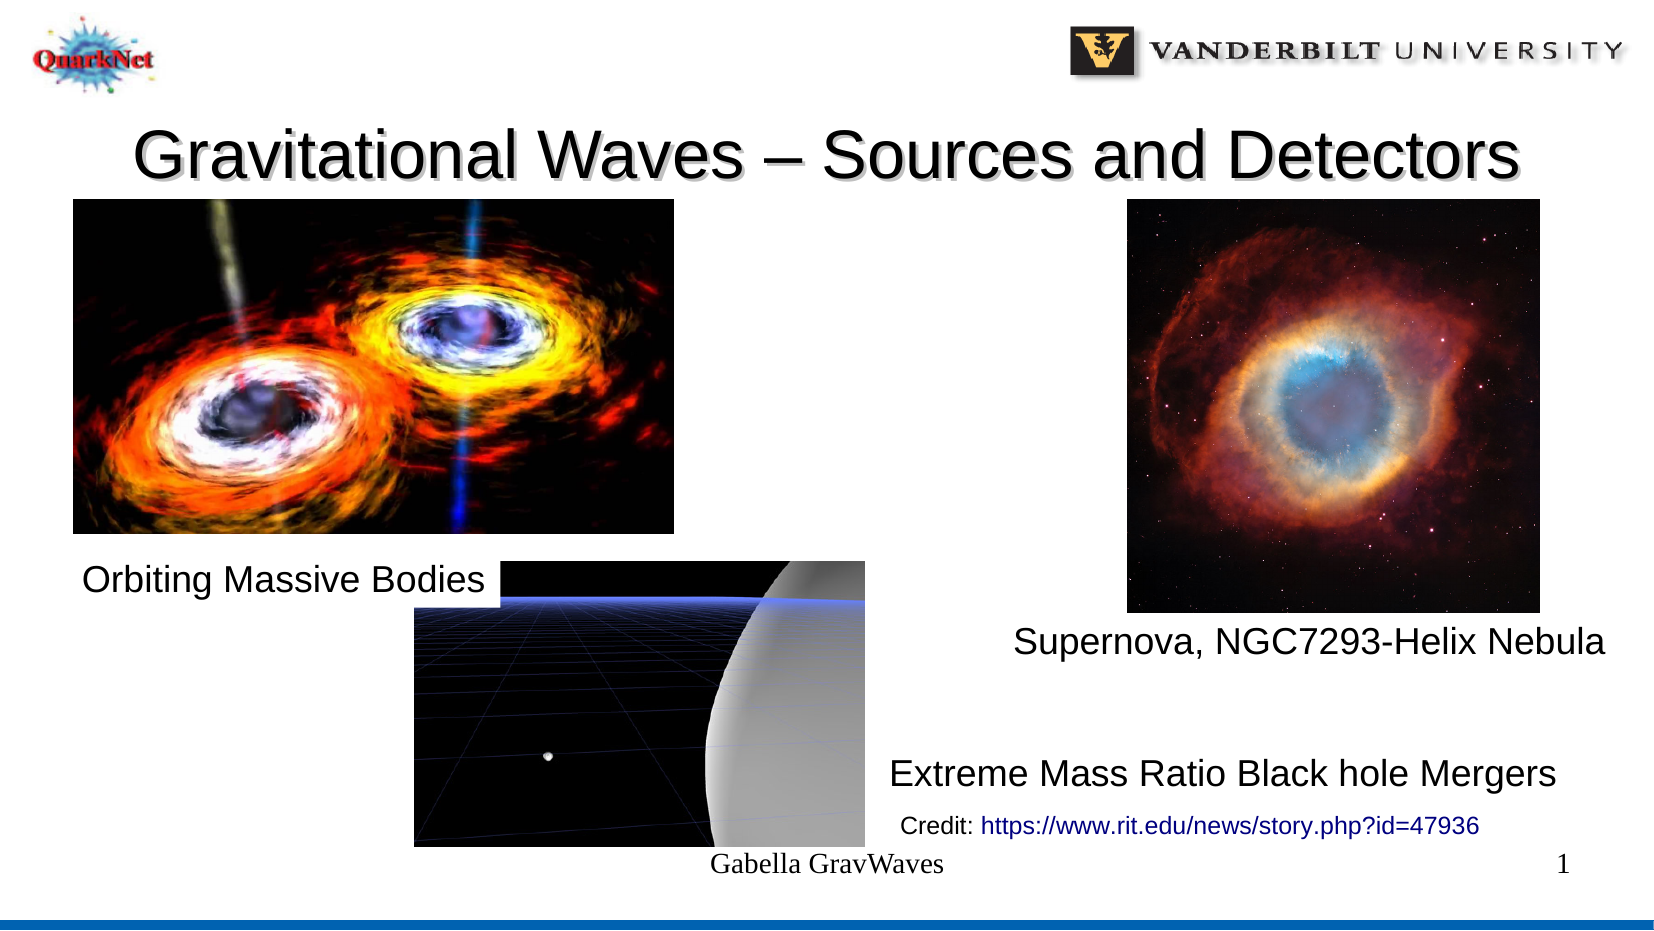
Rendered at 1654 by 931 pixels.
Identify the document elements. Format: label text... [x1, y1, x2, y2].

picture [414, 561, 865, 847]
picture [1127, 199, 1540, 613]
picture [1067, 23, 1638, 86]
text_box Orbiting Massive Bodies [67, 545, 501, 608]
picture [19, 12, 166, 102]
picture [73, 199, 674, 534]
title Gravitational Waves – Sources and Detectors [121, 49, 1534, 260]
text_box Extreme Mass Ratio Black hole Mergers [874, 740, 1606, 849]
text_box Credit: https://www.rit.edu/news/story.php?id=47936 [885, 801, 1496, 848]
text_box Supernova, NGC7293-Helix Nebula [998, 607, 1621, 670]
